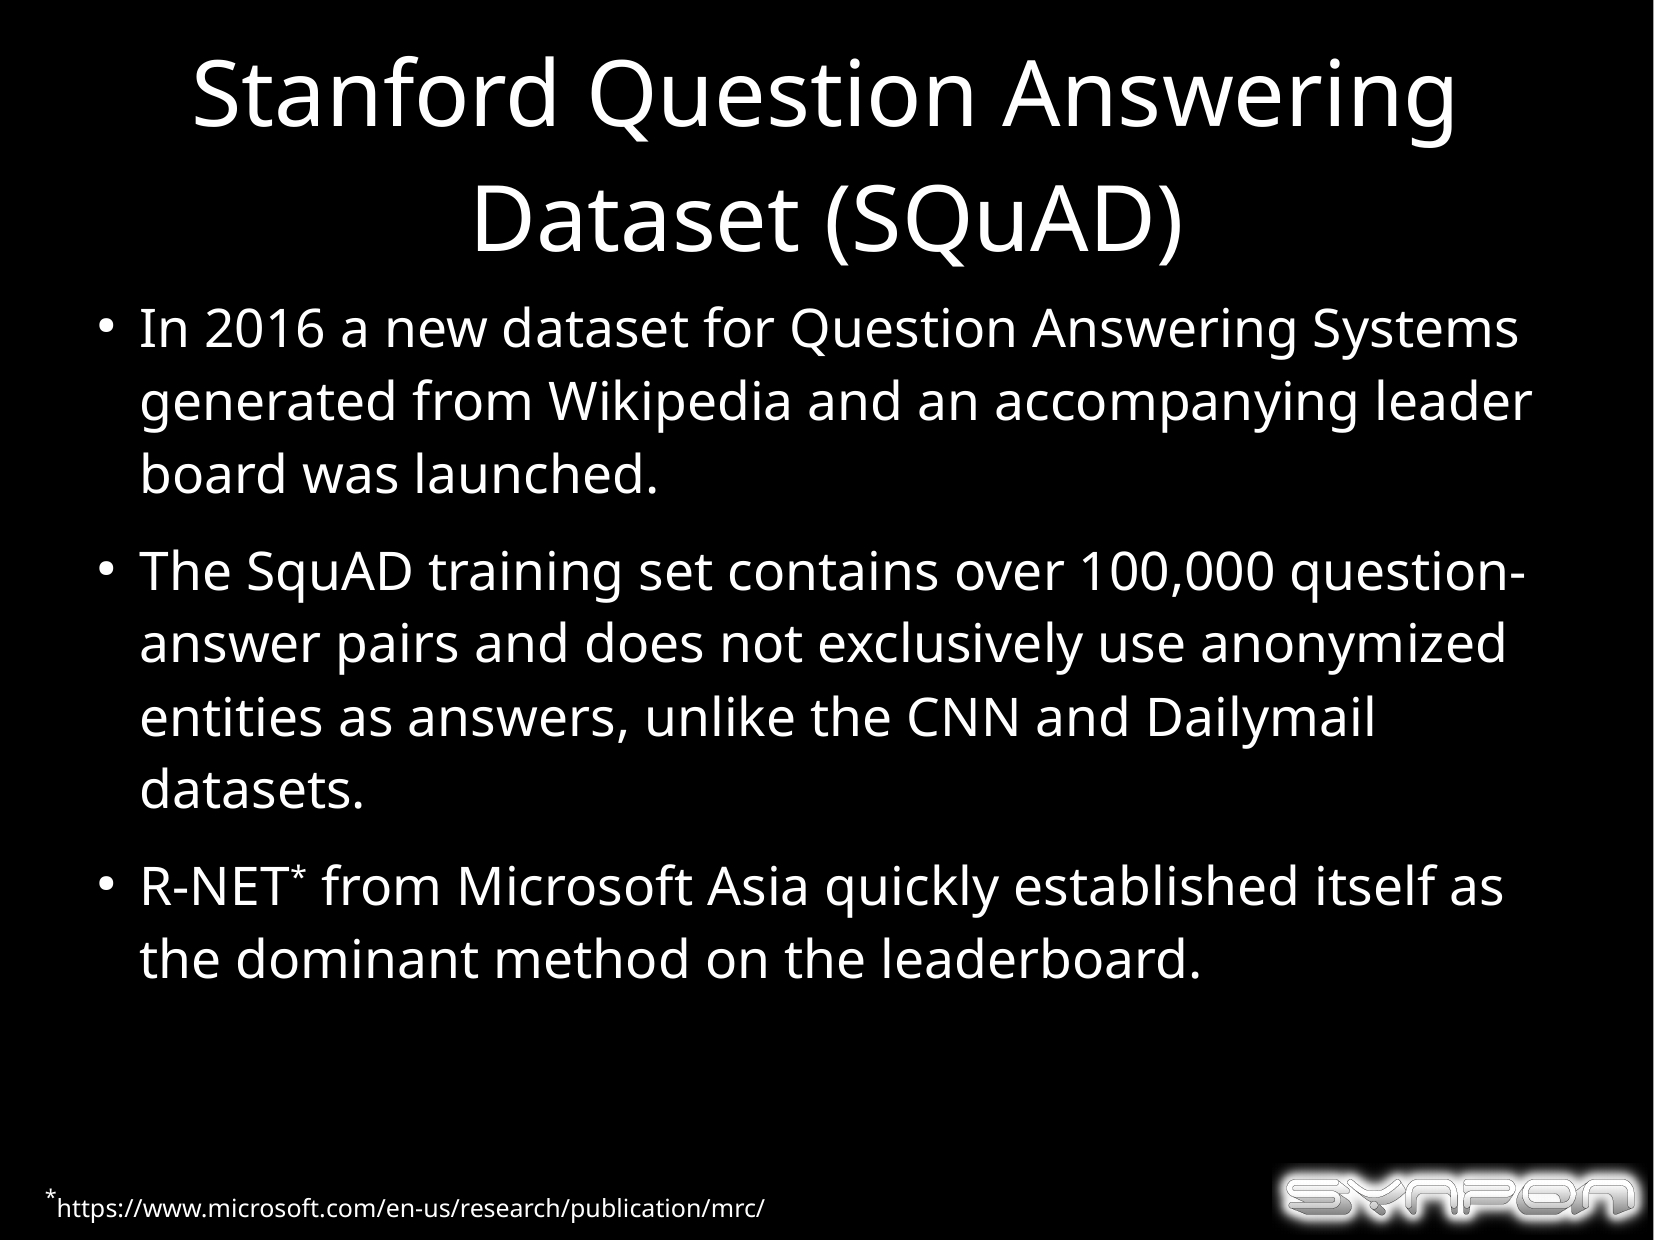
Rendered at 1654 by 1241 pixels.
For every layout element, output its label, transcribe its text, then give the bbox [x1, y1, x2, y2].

title Stanford Question Answering Dataset (SQuAD) [82, 49, 1571, 257]
text_box *https://www.microsoft.com/en-us/research/publication/mrc/ [30, 1170, 1231, 1223]
list In 2016 a new dataset for Question Answering Systems generated from Wikipedia and an accompanying leader board was launched. The SquAD training set contains over 100,000 question-answer pairs and does not exclusively use anonymized entities as answers, unlike the CNN and Dailymail datasets. R-NET* from Microsoft Asia quickly established itself as the dominant method on the leaderboard. [82, 290, 1571, 1010]
picture [1272, 1163, 1648, 1235]
